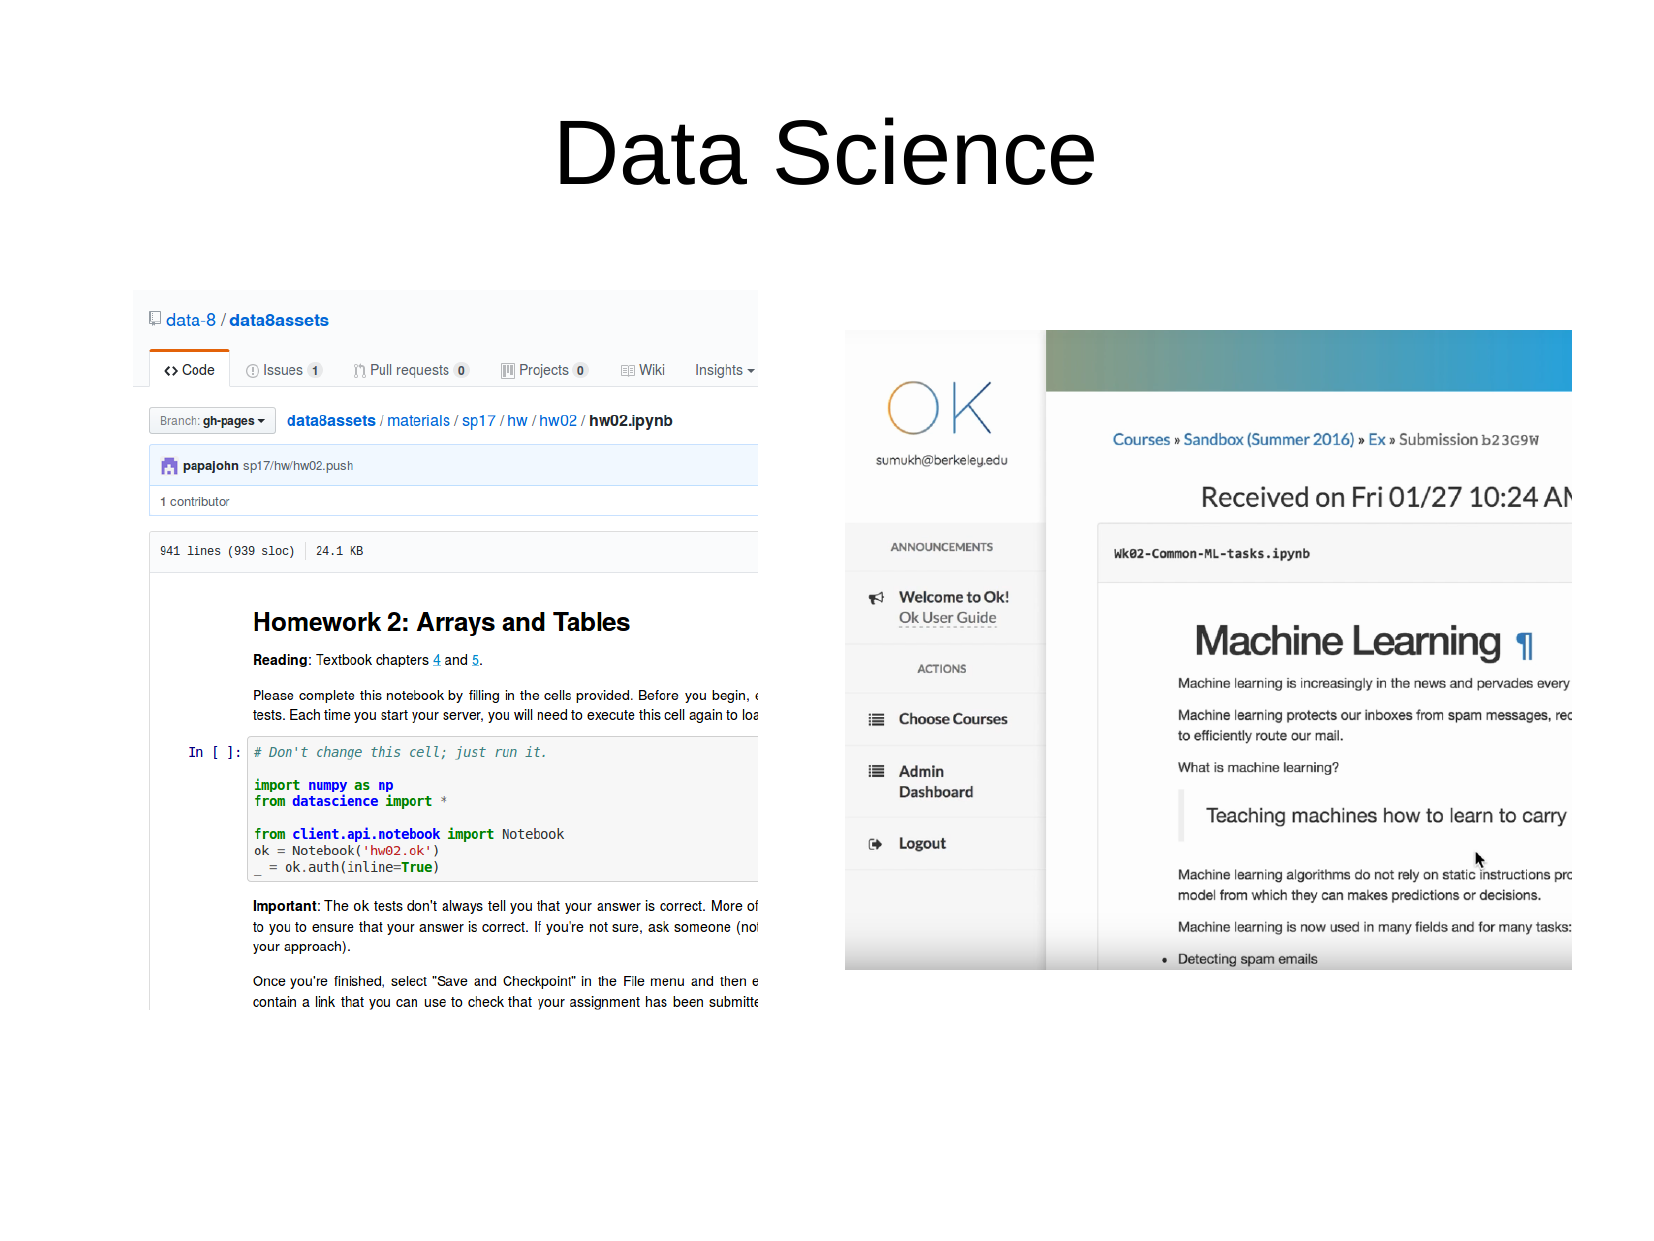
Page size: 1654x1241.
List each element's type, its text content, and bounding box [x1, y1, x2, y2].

picture [133, 290, 758, 1010]
title Data Science [82, 49, 1571, 257]
picture [845, 330, 1572, 970]
